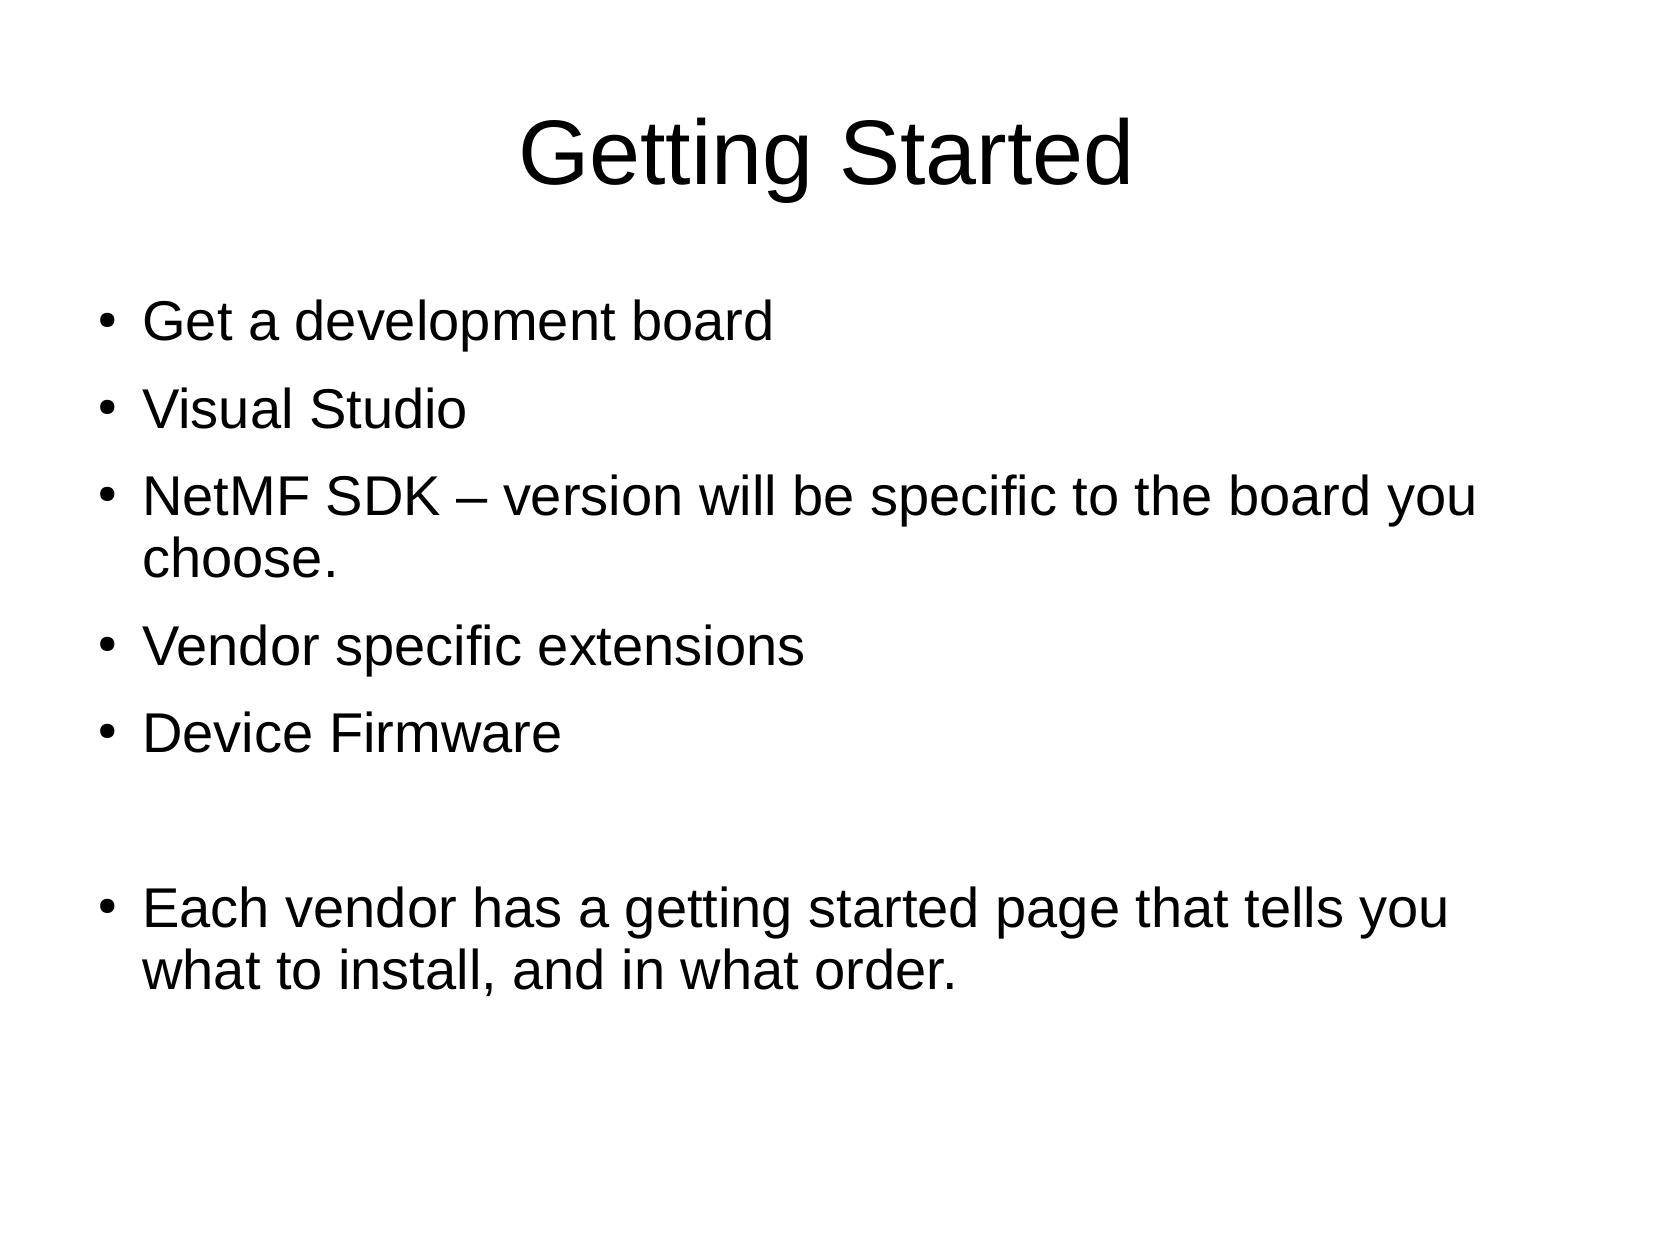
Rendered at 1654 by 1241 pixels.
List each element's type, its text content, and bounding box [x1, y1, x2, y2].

list Get a development board Visual Studio NetMF SDK – version will be specific to the board you choose. Vendor specific extensions Device Firmware Each vendor has a getting started page that tells you what to install, and in what order. [82, 290, 1571, 1010]
title Getting Started [82, 49, 1571, 257]
